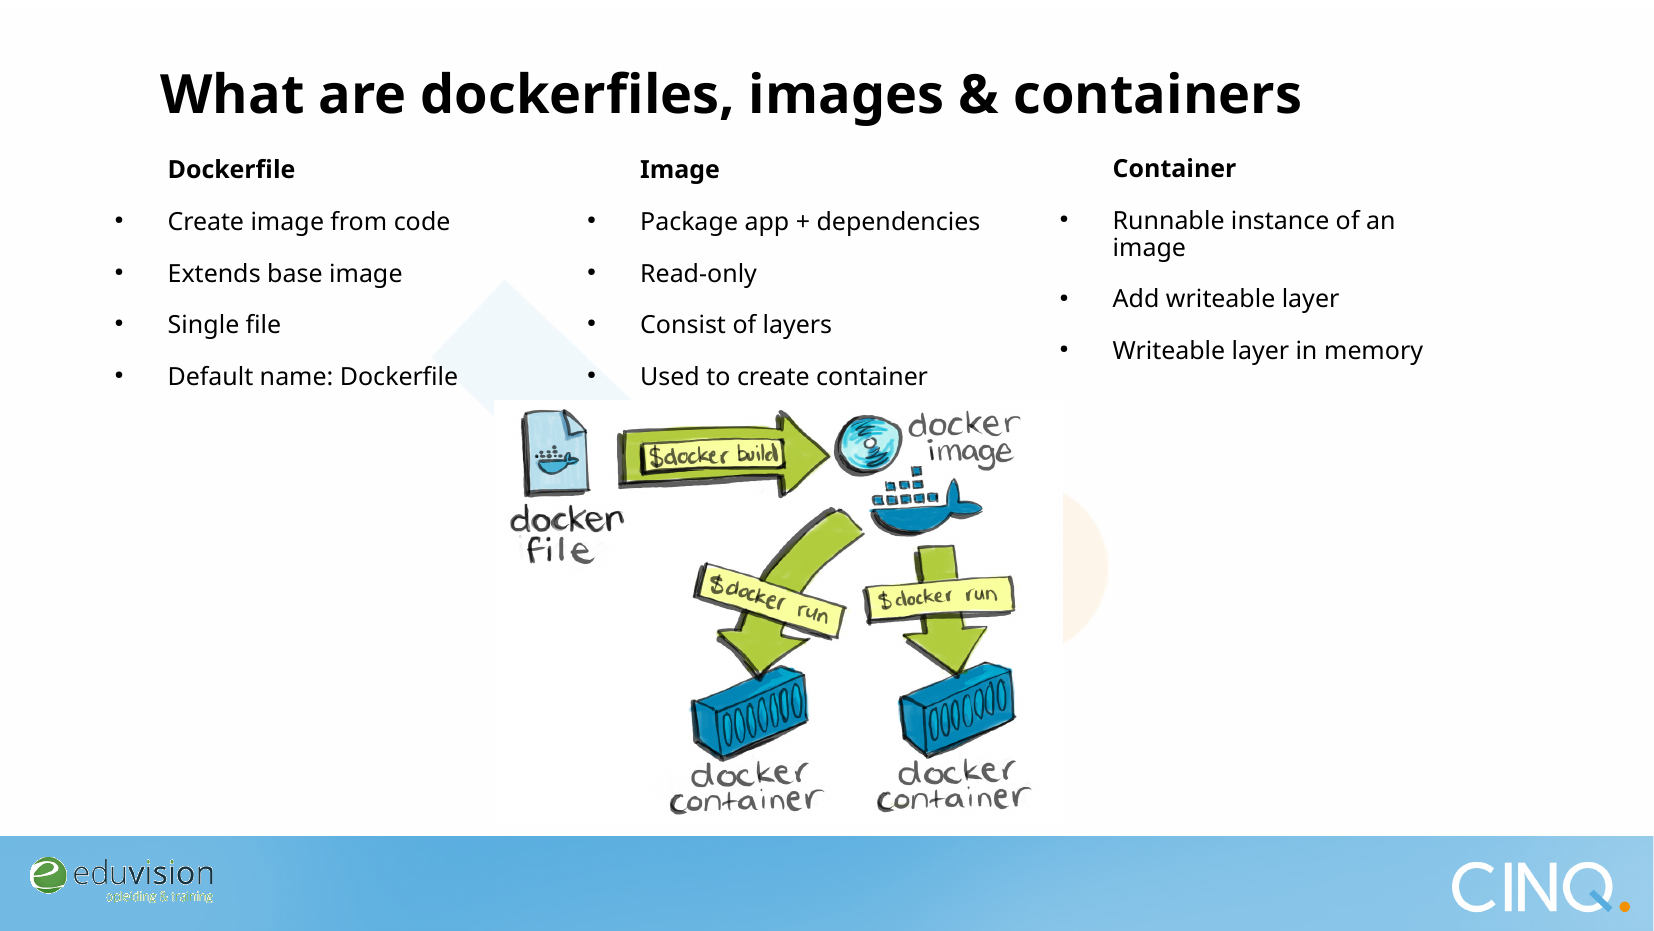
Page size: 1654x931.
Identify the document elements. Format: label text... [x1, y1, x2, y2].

picture [0, 6, 1654, 931]
list Container Runnable instance of an image Add writeable layer Writeable layer in memory [1033, 147, 1477, 501]
list What are dockerfiles, images & containers [81, 59, 1625, 105]
list Image Package app + dependencies Read-only Consist of layers Used to create container [561, 148, 1004, 400]
list Dockerfile Create image from code Extends base image Single file Default name: Dockerfile [88, 148, 532, 502]
